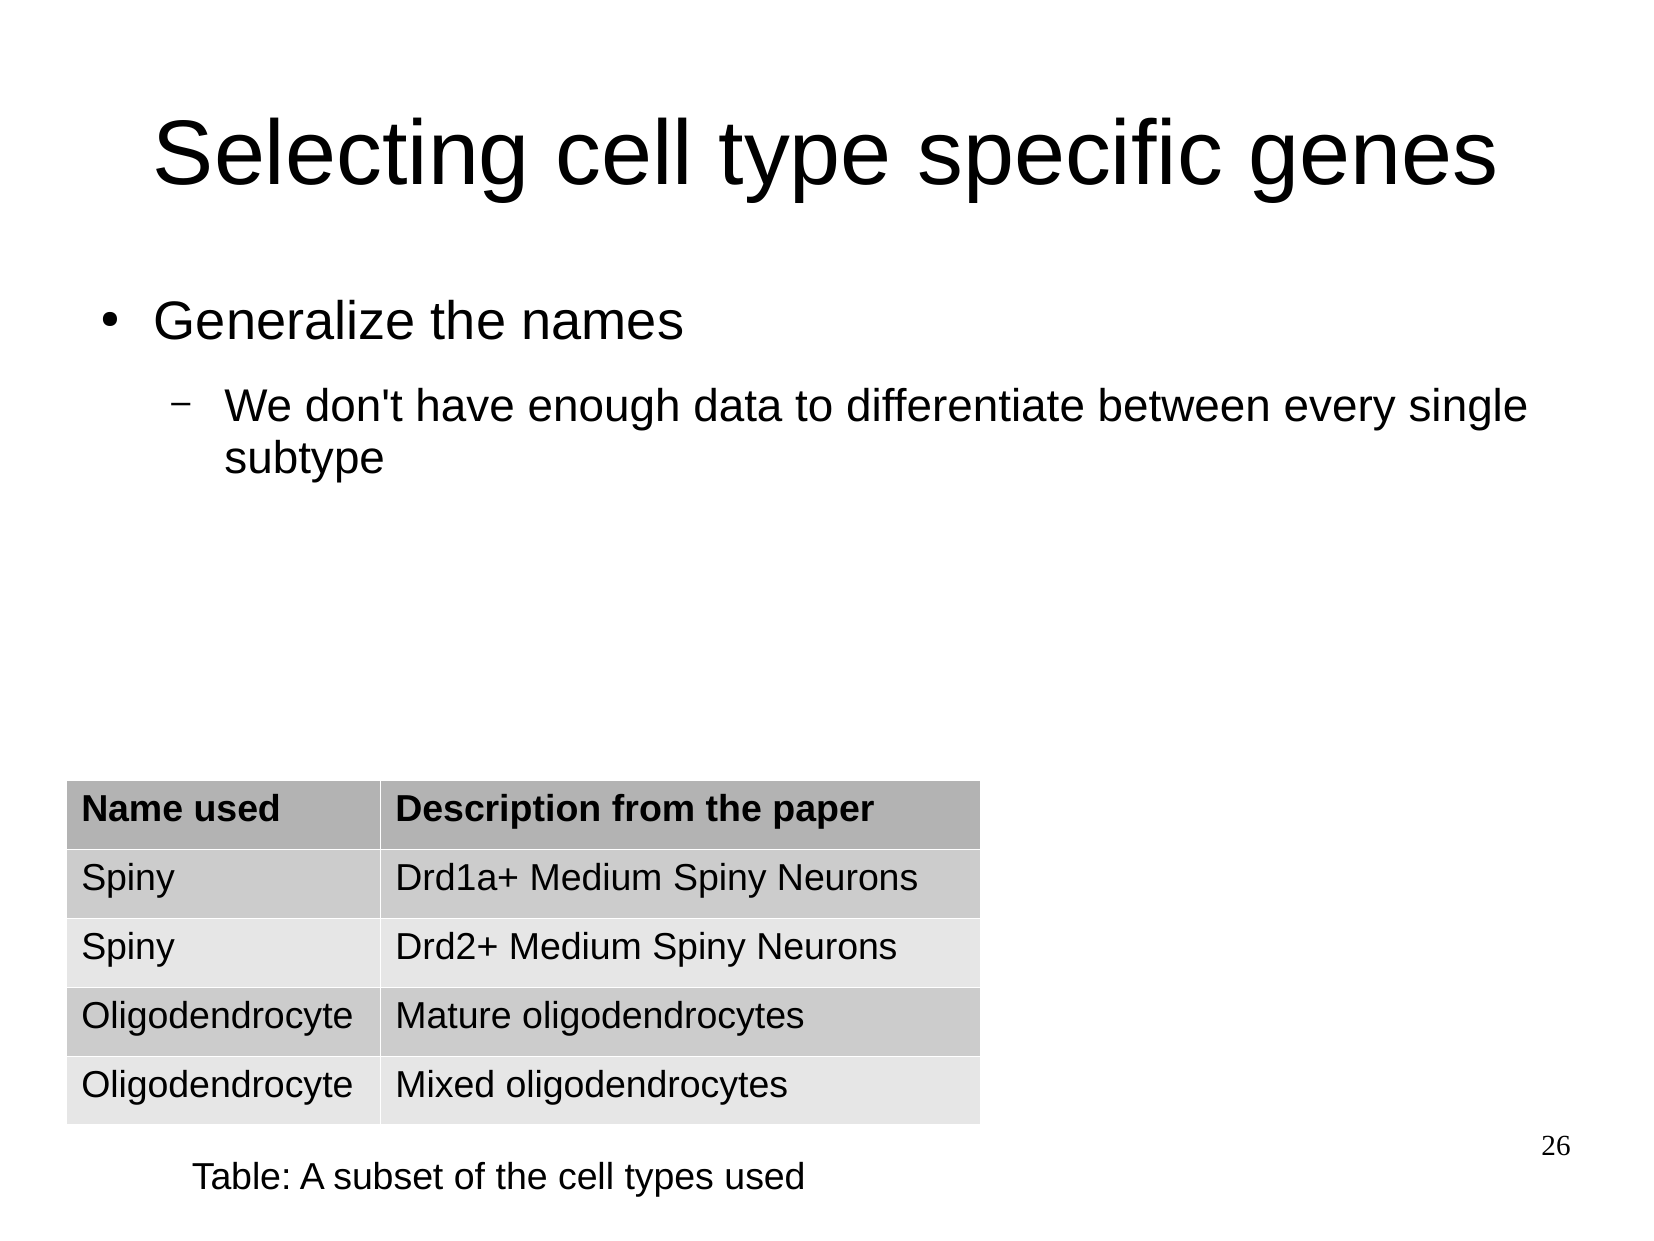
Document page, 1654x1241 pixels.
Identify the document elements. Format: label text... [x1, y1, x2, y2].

list Generalize the names We don't have enough data to differentiate between every single subtype [82, 290, 1571, 745]
text_box Table: A subset of the cell types used [177, 1147, 851, 1205]
table_cell Spiny [67, 919, 380, 987]
table_header Description from the paper [381, 781, 980, 849]
table_cell Oligodendrocyte [67, 1057, 380, 1124]
table_cell Oligodendrocyte [67, 988, 380, 1056]
table_cell Spiny [67, 850, 380, 918]
table_cell Drd2+ Medium Spiny Neurons [381, 919, 980, 987]
table_cell Drd1a+ Medium Spiny Neurons [381, 850, 980, 918]
table_cell Mature oligodendrocytes [381, 988, 980, 1056]
table_header Name used [67, 781, 380, 849]
title Selecting cell type specific genes [82, 49, 1571, 257]
table_cell Mixed oligodendrocytes [381, 1057, 980, 1124]
